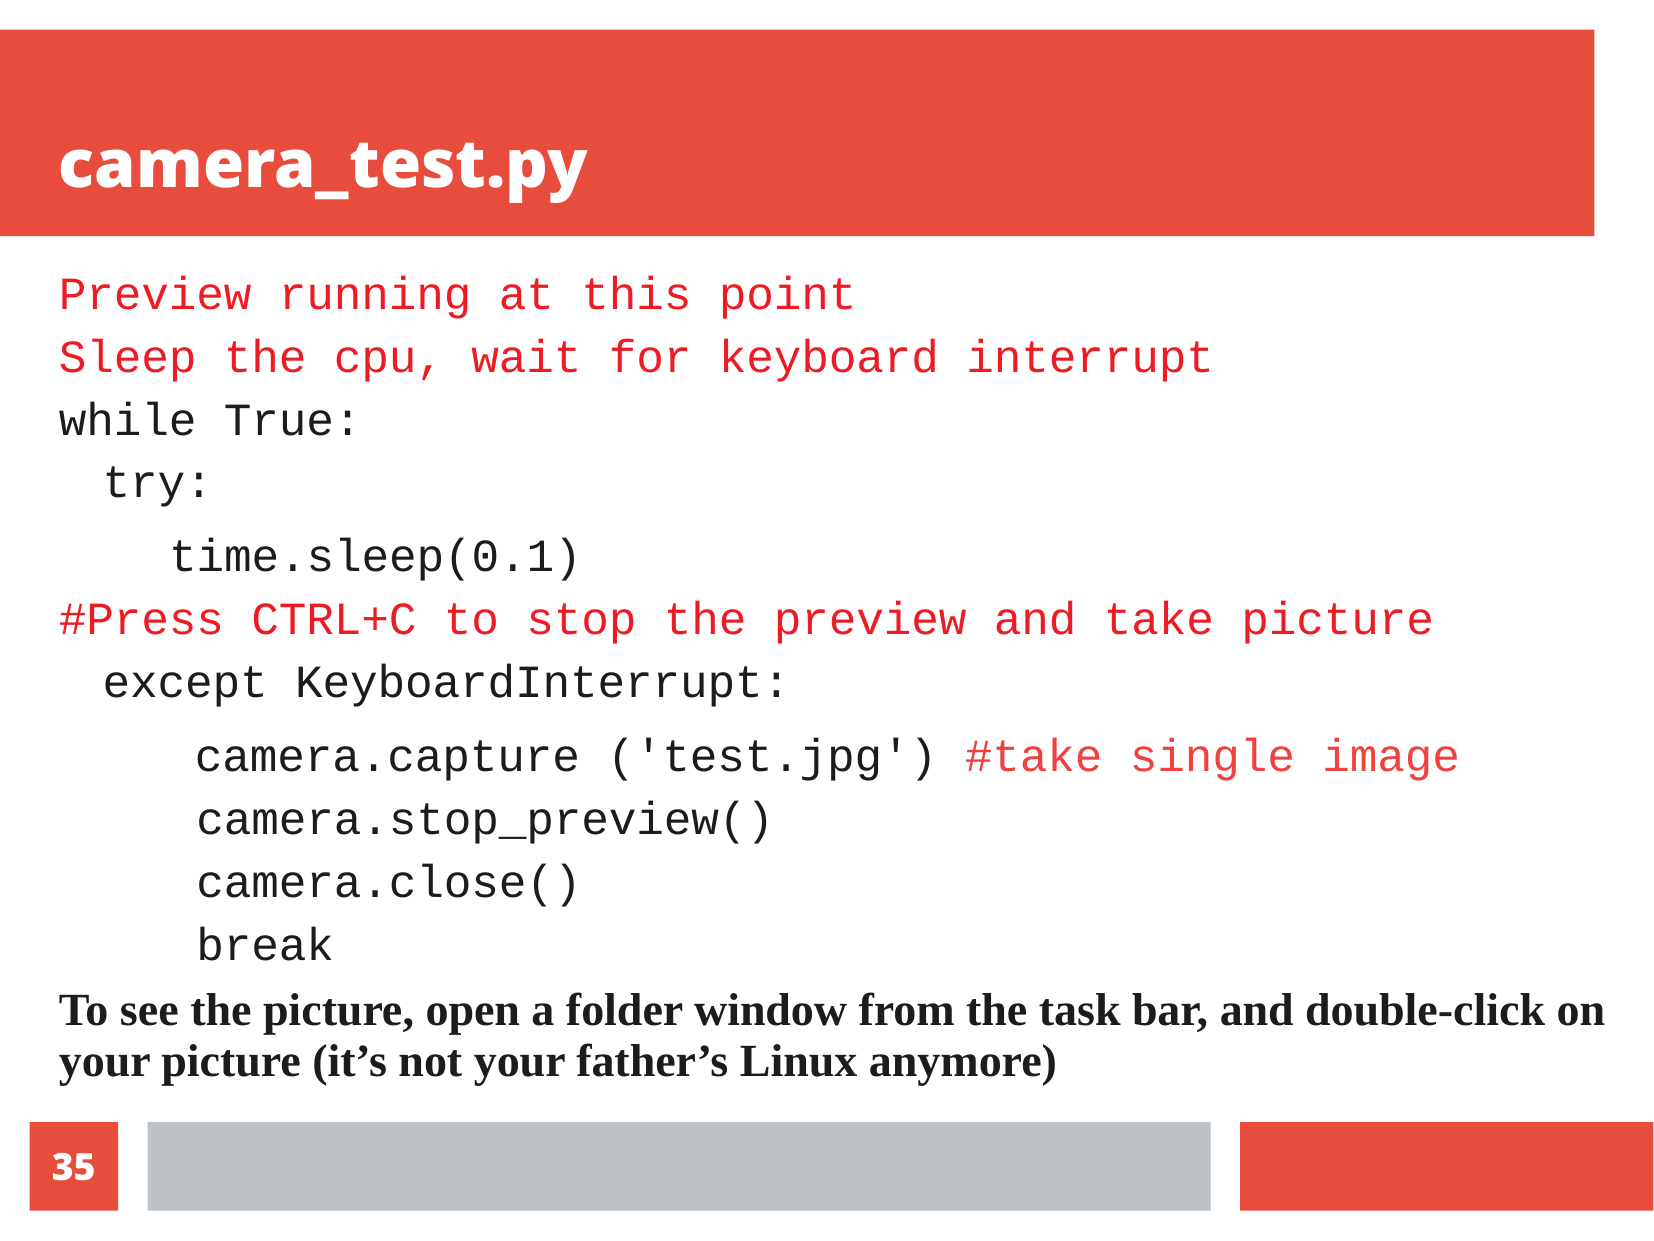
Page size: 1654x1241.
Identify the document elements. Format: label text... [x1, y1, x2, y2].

title camera_test.py [59, 59, 1595, 207]
list Preview running at this point Sleep the cpu, wait for keyboard interrupt while True: try: time.sleep(0.1) #Press CTRL+C to stop the preview and take picture except KeyboardInterrupt: camera.capture ('test.jpg') #take single image camera.stop_preview() camera.close() break To see the picture, open a folder window from the task bar, and double-click on your picture (it’s not your father’s Linux anymore) [59, 271, 1614, 1093]
